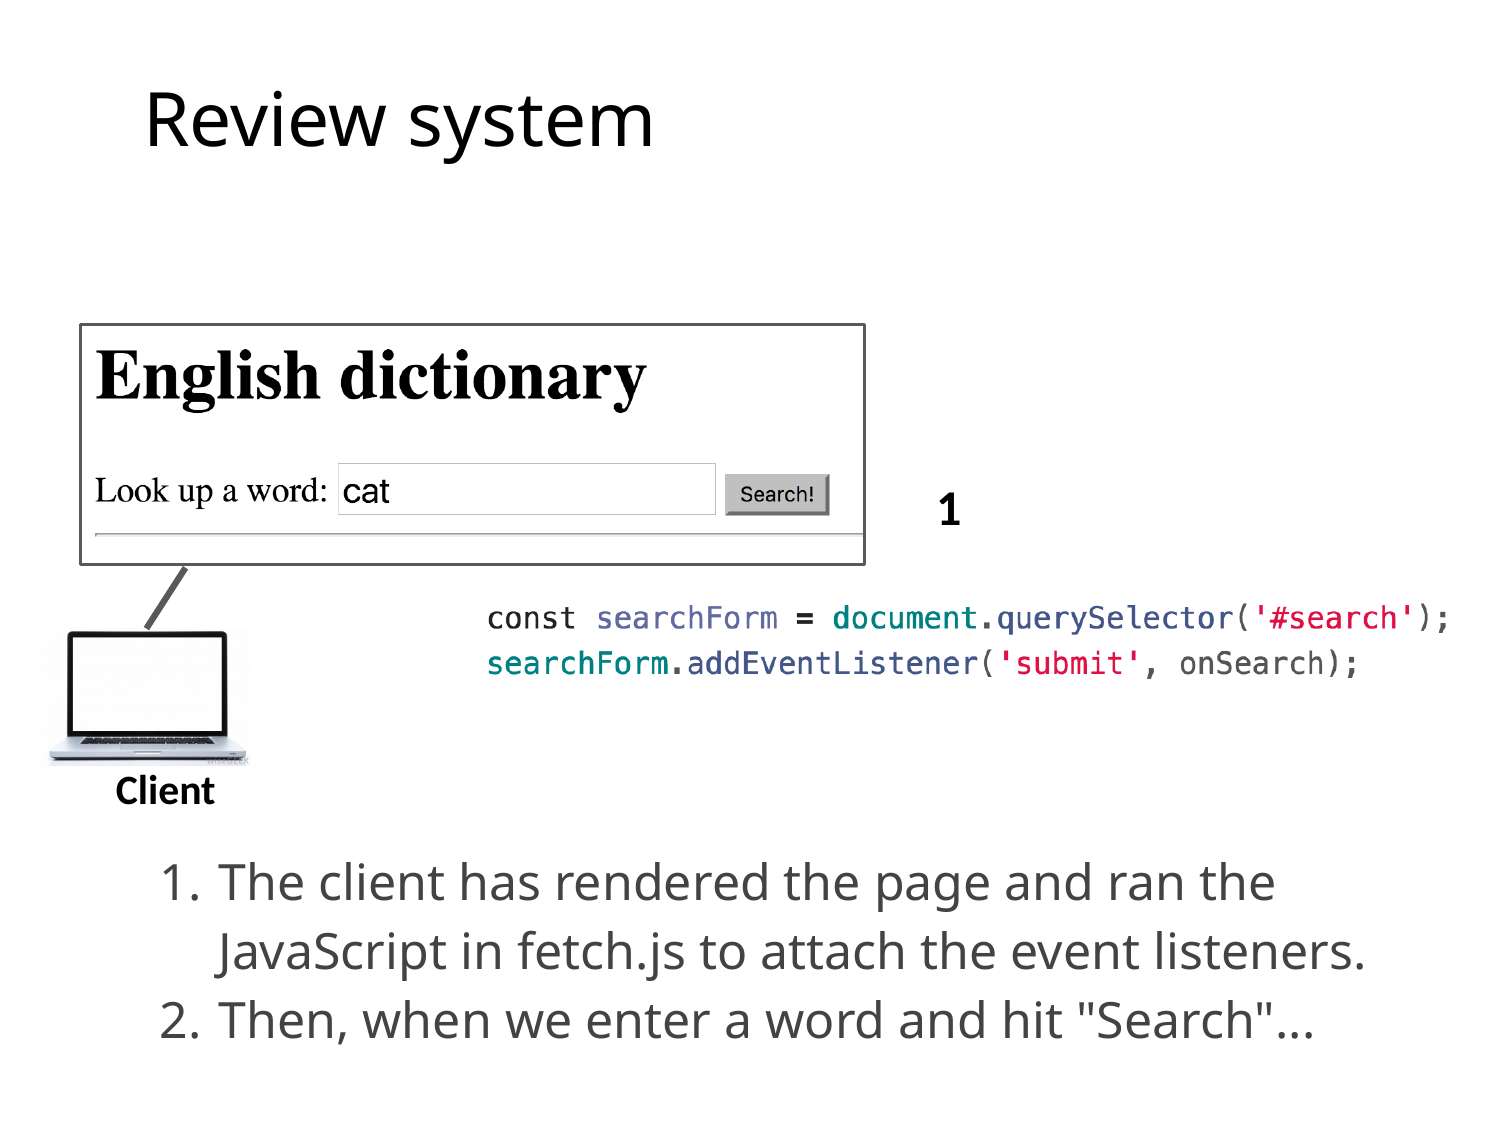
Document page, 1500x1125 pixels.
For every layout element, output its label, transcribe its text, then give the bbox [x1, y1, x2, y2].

picture [478, 591, 1464, 704]
title Review system [128, 56, 1372, 183]
picture [81, 325, 863, 563]
list The client has rendered the page and ran the JavaScript in fetch.js to attach the event listeners. Then, when we enter a word and hit "Search"... [128, 826, 1449, 987]
text_box 1 [907, 464, 990, 547]
picture [41, 628, 251, 766]
text_box Client [43, 731, 289, 844]
